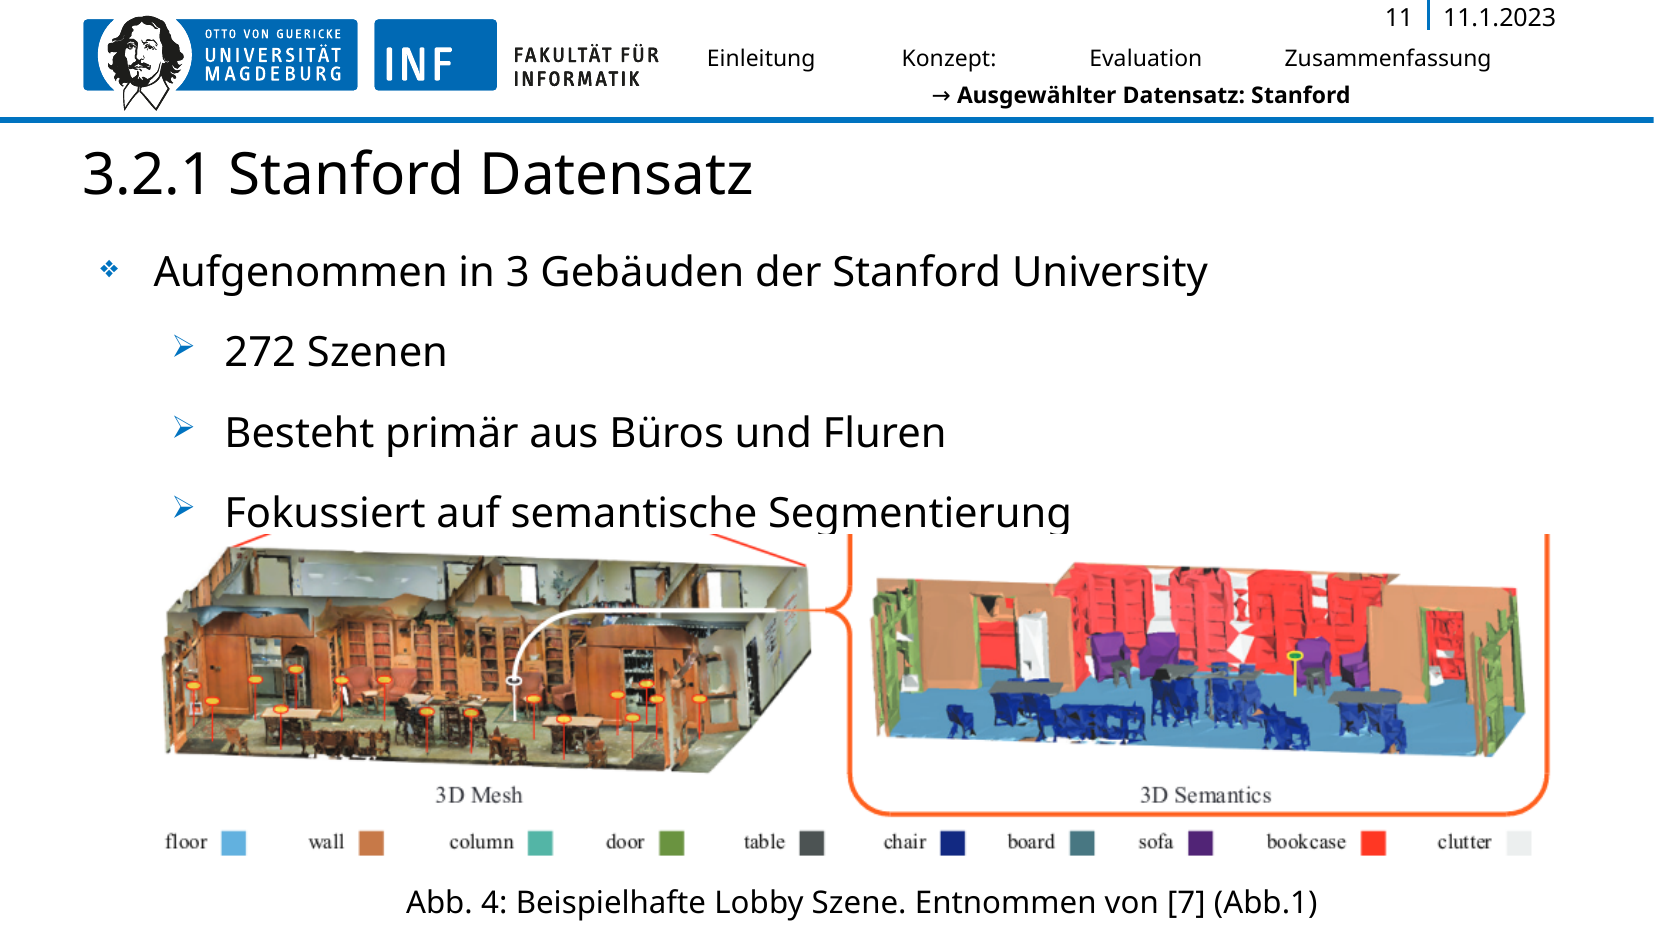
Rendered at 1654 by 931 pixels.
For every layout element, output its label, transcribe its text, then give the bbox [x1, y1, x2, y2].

list Aufgenommen in 3 Gebäuden der Stanford University 272 Szenen Besteht primär aus Büros und Fluren Fokussiert auf semantische Segmentierung [82, 241, 1571, 781]
title 3.2.1 Stanford Datensatz [82, 131, 1576, 212]
picture [135, 534, 1573, 873]
text_box Abb. 4: Beispielhafte Lobby Szene. Entnommen von [7] (Abb.1) [165, 872, 1561, 931]
